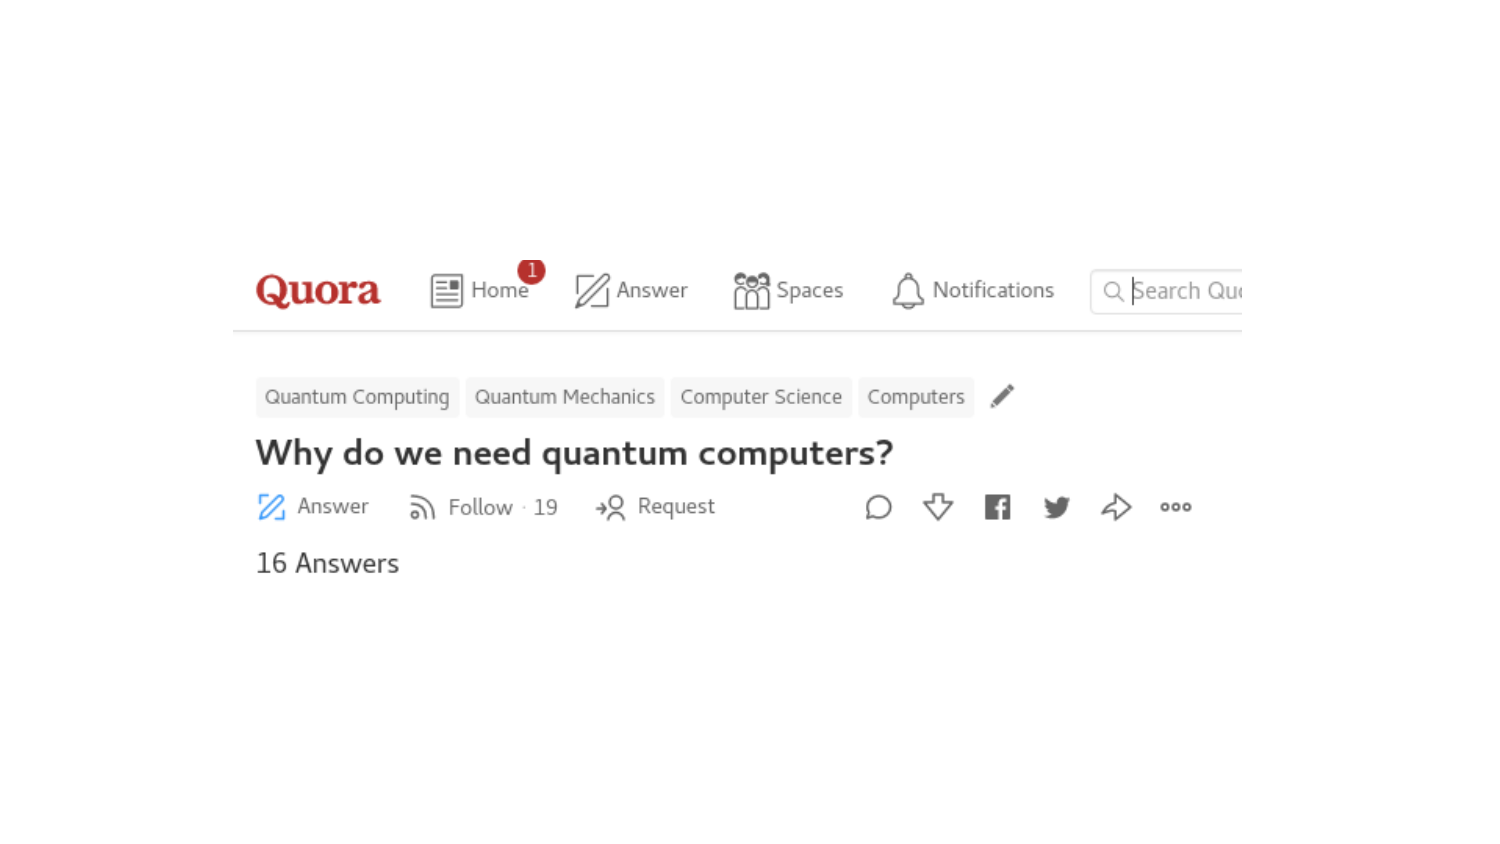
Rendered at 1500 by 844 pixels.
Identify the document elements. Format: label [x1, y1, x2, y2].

picture [233, 260, 1242, 584]
